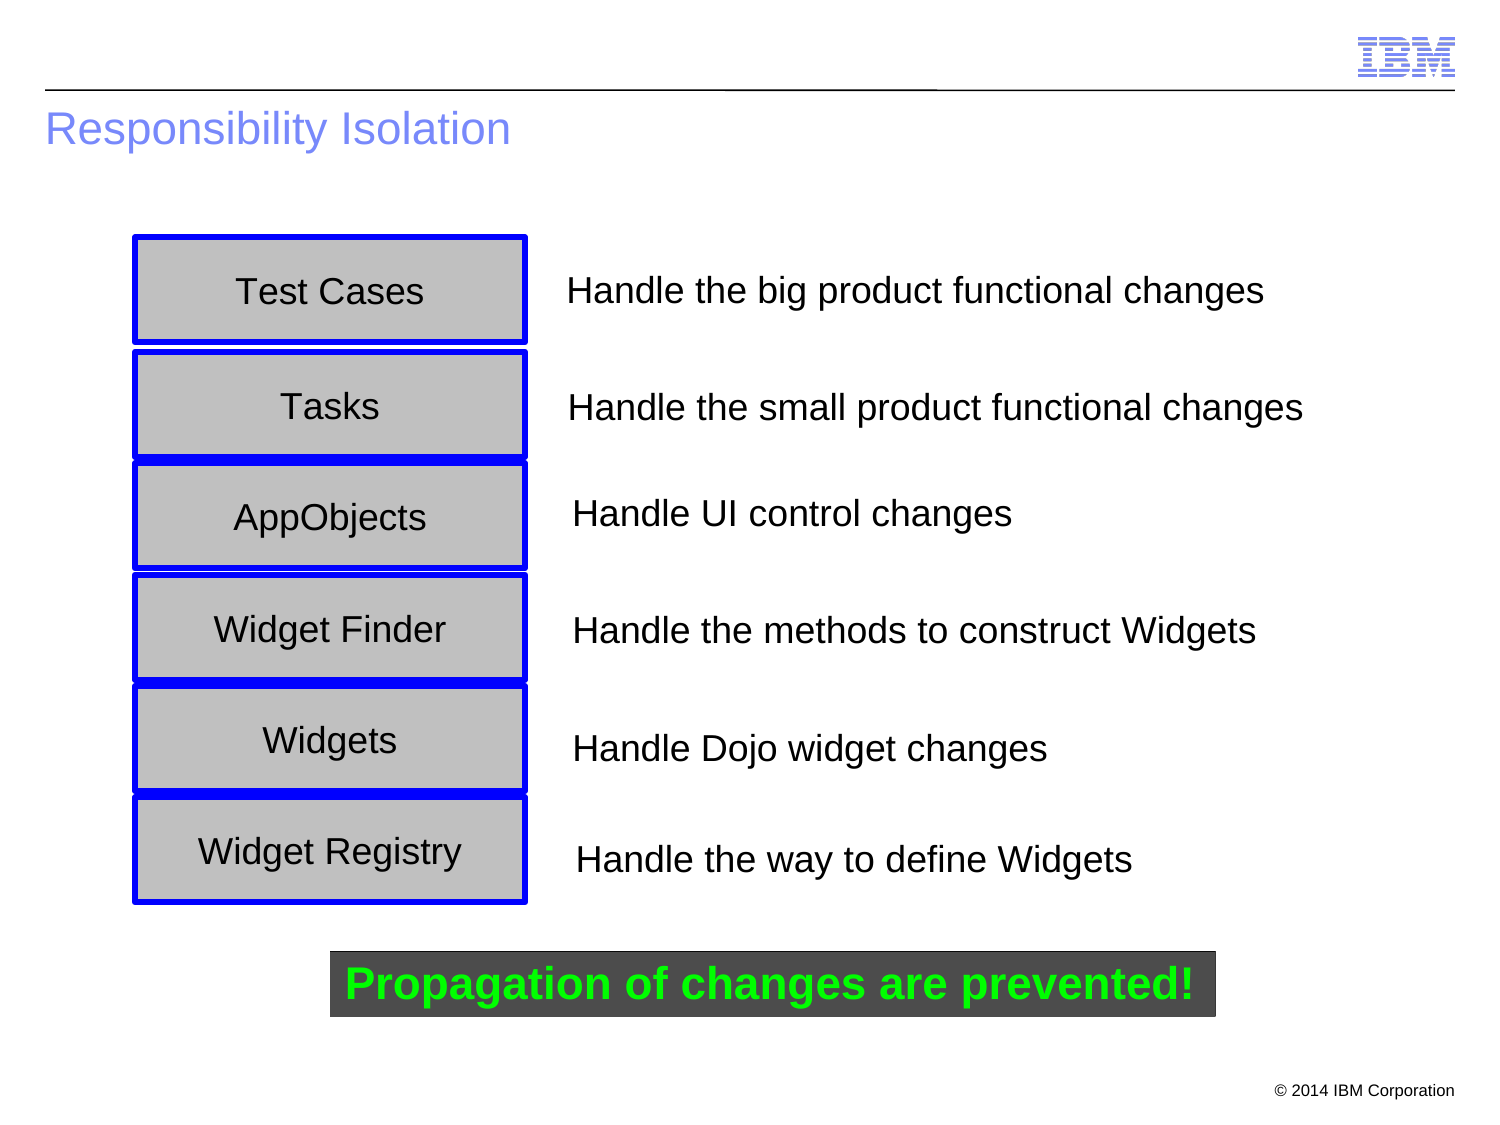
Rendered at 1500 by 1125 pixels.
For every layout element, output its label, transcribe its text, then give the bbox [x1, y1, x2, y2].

text_box Widget Finder [135, 574, 526, 680]
text_box Handle the methods to construct Widgets [557, 598, 1272, 659]
text_box Tasks [135, 351, 526, 457]
title Responsibility Isolation [29, 97, 1454, 202]
picture [1358, 37, 1455, 77]
text_box AppObjects [135, 463, 526, 569]
text_box Widget Registry [135, 797, 526, 903]
text_box Handle the big product functional changes [551, 258, 1280, 319]
text_box Handle Dojo widget changes [557, 716, 1063, 776]
text_box Test Cases [135, 237, 526, 343]
text_box Widgets [135, 685, 526, 791]
text_box Handle UI control changes [557, 481, 1028, 542]
text_box Handle the way to define Widgets [560, 827, 1149, 888]
text_box Handle the small product functional changes [552, 375, 1319, 436]
text_box Propagation of changes are prevented! [330, 951, 1216, 1017]
